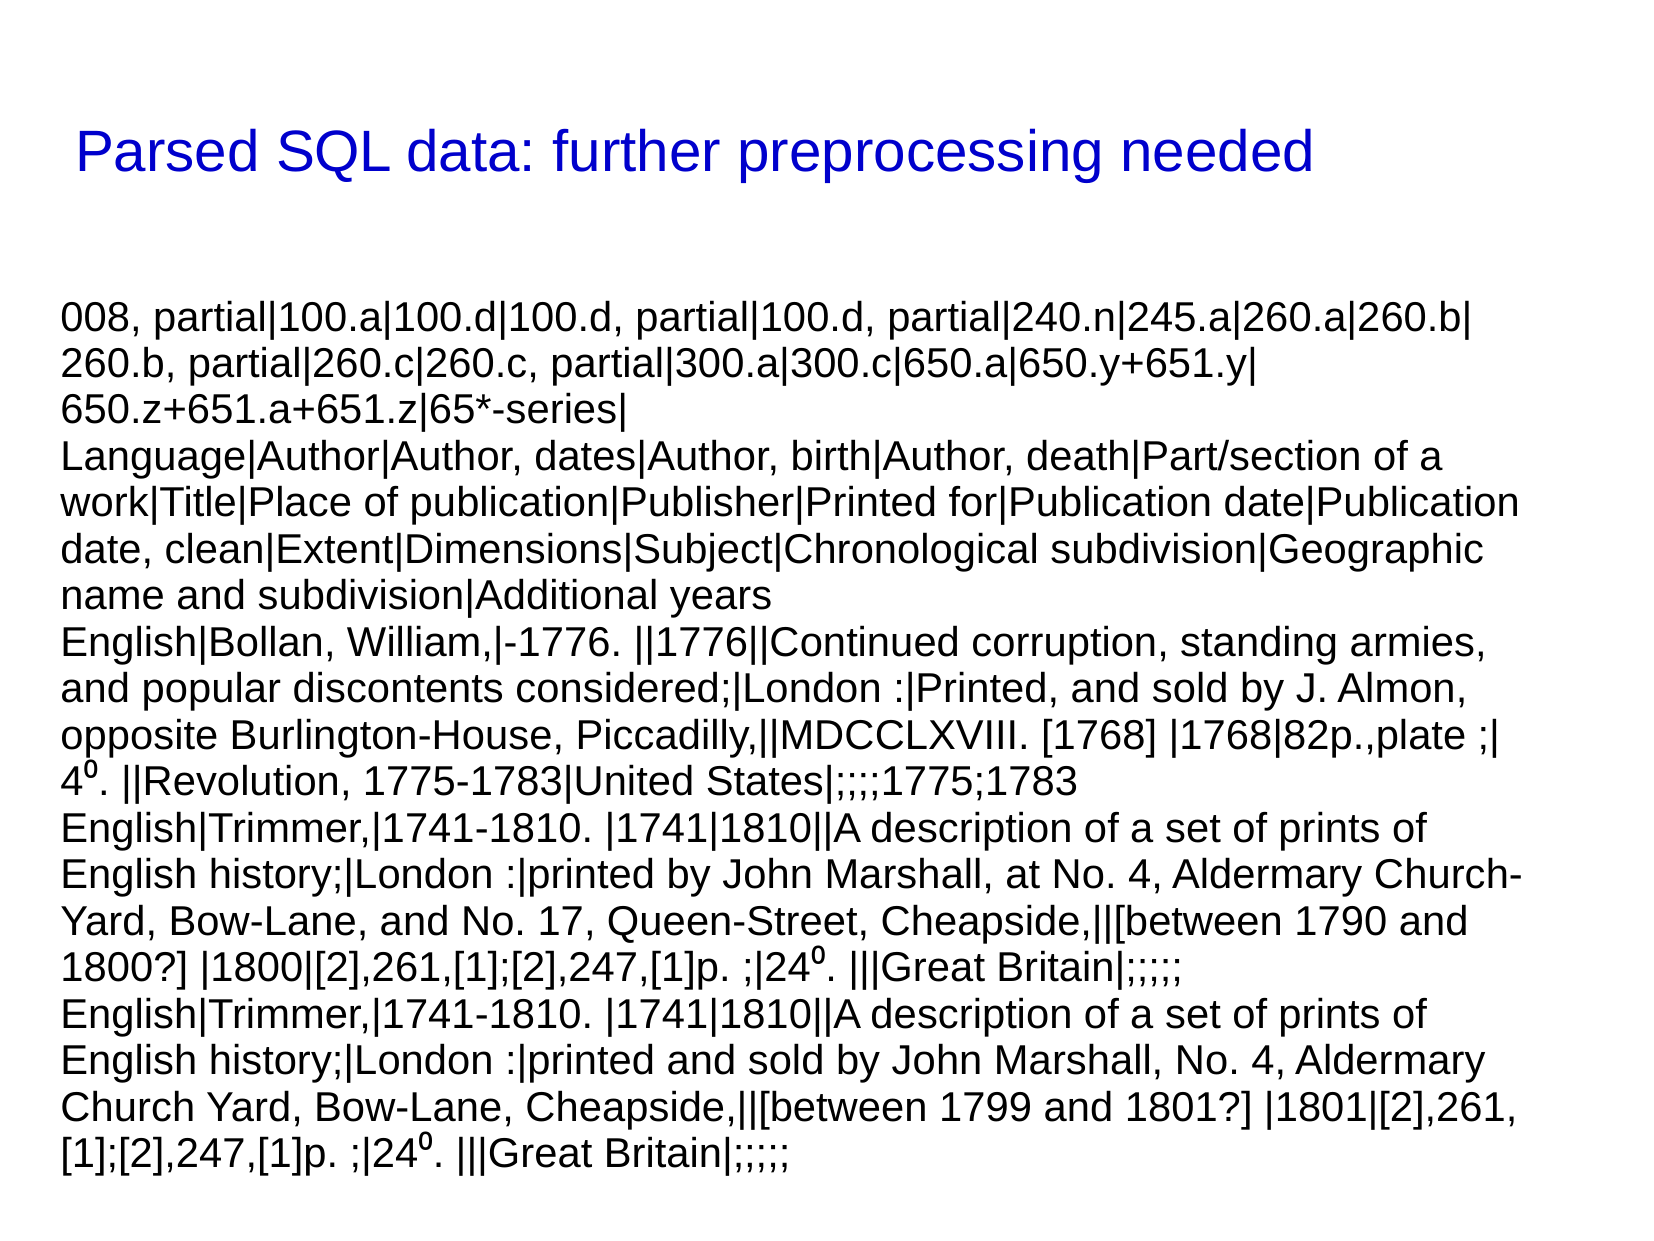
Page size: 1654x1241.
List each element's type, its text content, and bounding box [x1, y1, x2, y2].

text_box 008, partial|100.a|100.d|100.d, partial|100.d, partial|240.n|245.a|260.a|260.b|260.b, partial|260.c|260.c, partial|300.a|300.c|650.a|650.y+651.y|650.z+651.a+651.z|65*-series| Language|Author|Author, dates|Author, birth|Author, death|Part/section of a work|Title|Place of publication|Publisher|Printed for|Publication date|Publication date, clean|Extent|Dimensions|Subject|Chronological subdivision|Geographic name and subdivision|Additional years English|Bollan, William,|-1776. ||1776||Continued corruption, standing armies, and popular discontents considered;|London :|Printed, and sold by J. Almon, opposite Burlington-House, Piccadilly,||MDCCLXVIII. [1768] |1768|82p.,plate ;|4⁰. ||Revolution, 1775-1783|United States|;;;;1775;1783 English|Trimmer,|1741-1810. |1741|1810||A description of a set of prints of English history;|London :|printed by John Marshall, at No. 4, Aldermary Church-Yard, Bow-Lane, and No. 17, Queen-Street, Cheapside,||[between 1790 and 1800?] |1800|[2],261,[1];[2],247,[1]p. ;|24⁰. |||Great Britain|;;;;; English|Trimmer,|1741-1810. |1741|1810||A description of a set of prints of English history;|London :|printed and sold by John Marshall, No. 4, Aldermary Church Yard, Bow-Lane, Cheapside,||[between 1799 and 1801?] |1801|[2],261,[1];[2],247,[1]p. ;|24⁰. |||Great Britain|;;;;; [45, 285, 1561, 1213]
title Parsed SQL data: further preprocessing needed [75, 90, 1591, 212]
